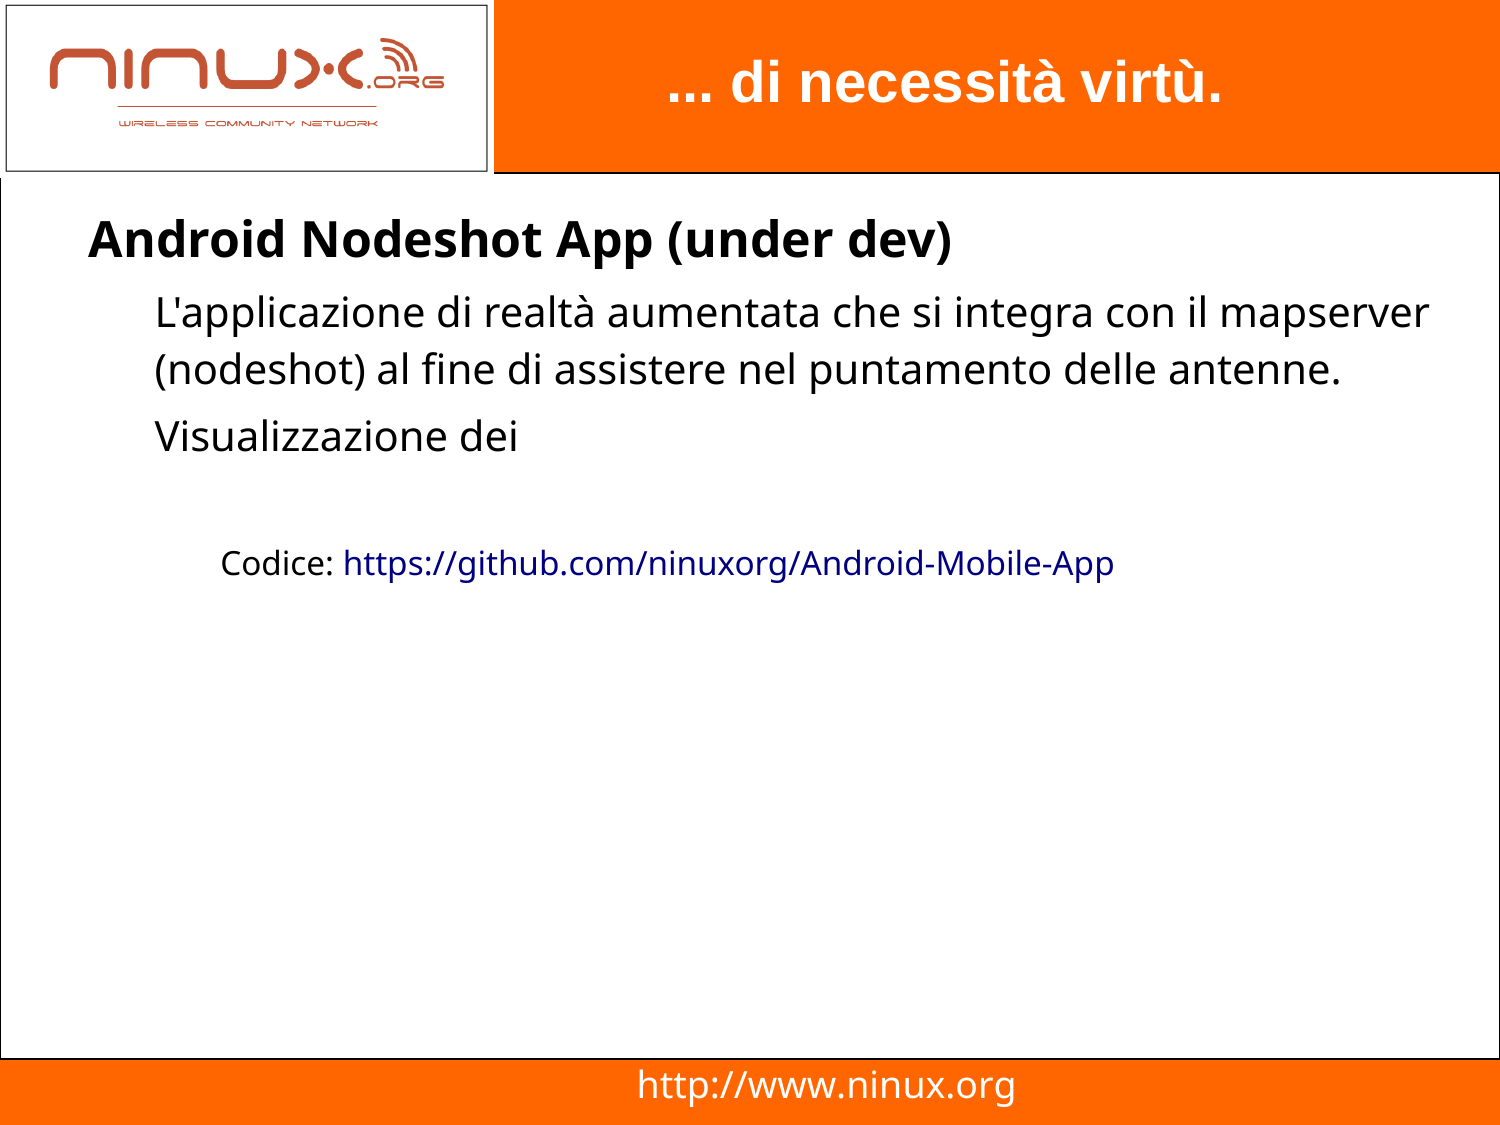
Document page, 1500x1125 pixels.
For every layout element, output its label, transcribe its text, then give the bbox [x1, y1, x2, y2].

list Android Nodeshot App (under dev) L'applicazione di realtà aumentata che si integra con il mapserver (nodeshot) al fine di assistere nel puntamento delle antenne. Visualizzazione dei Codice: https://github.com/ninuxorg/Android-Mobile-App [17, 196, 1471, 864]
picture [0, 0, 494, 178]
title ... di necessità virtù. [421, 0, 1470, 165]
text_box http://www.ninux.org [621, 1053, 1159, 1125]
